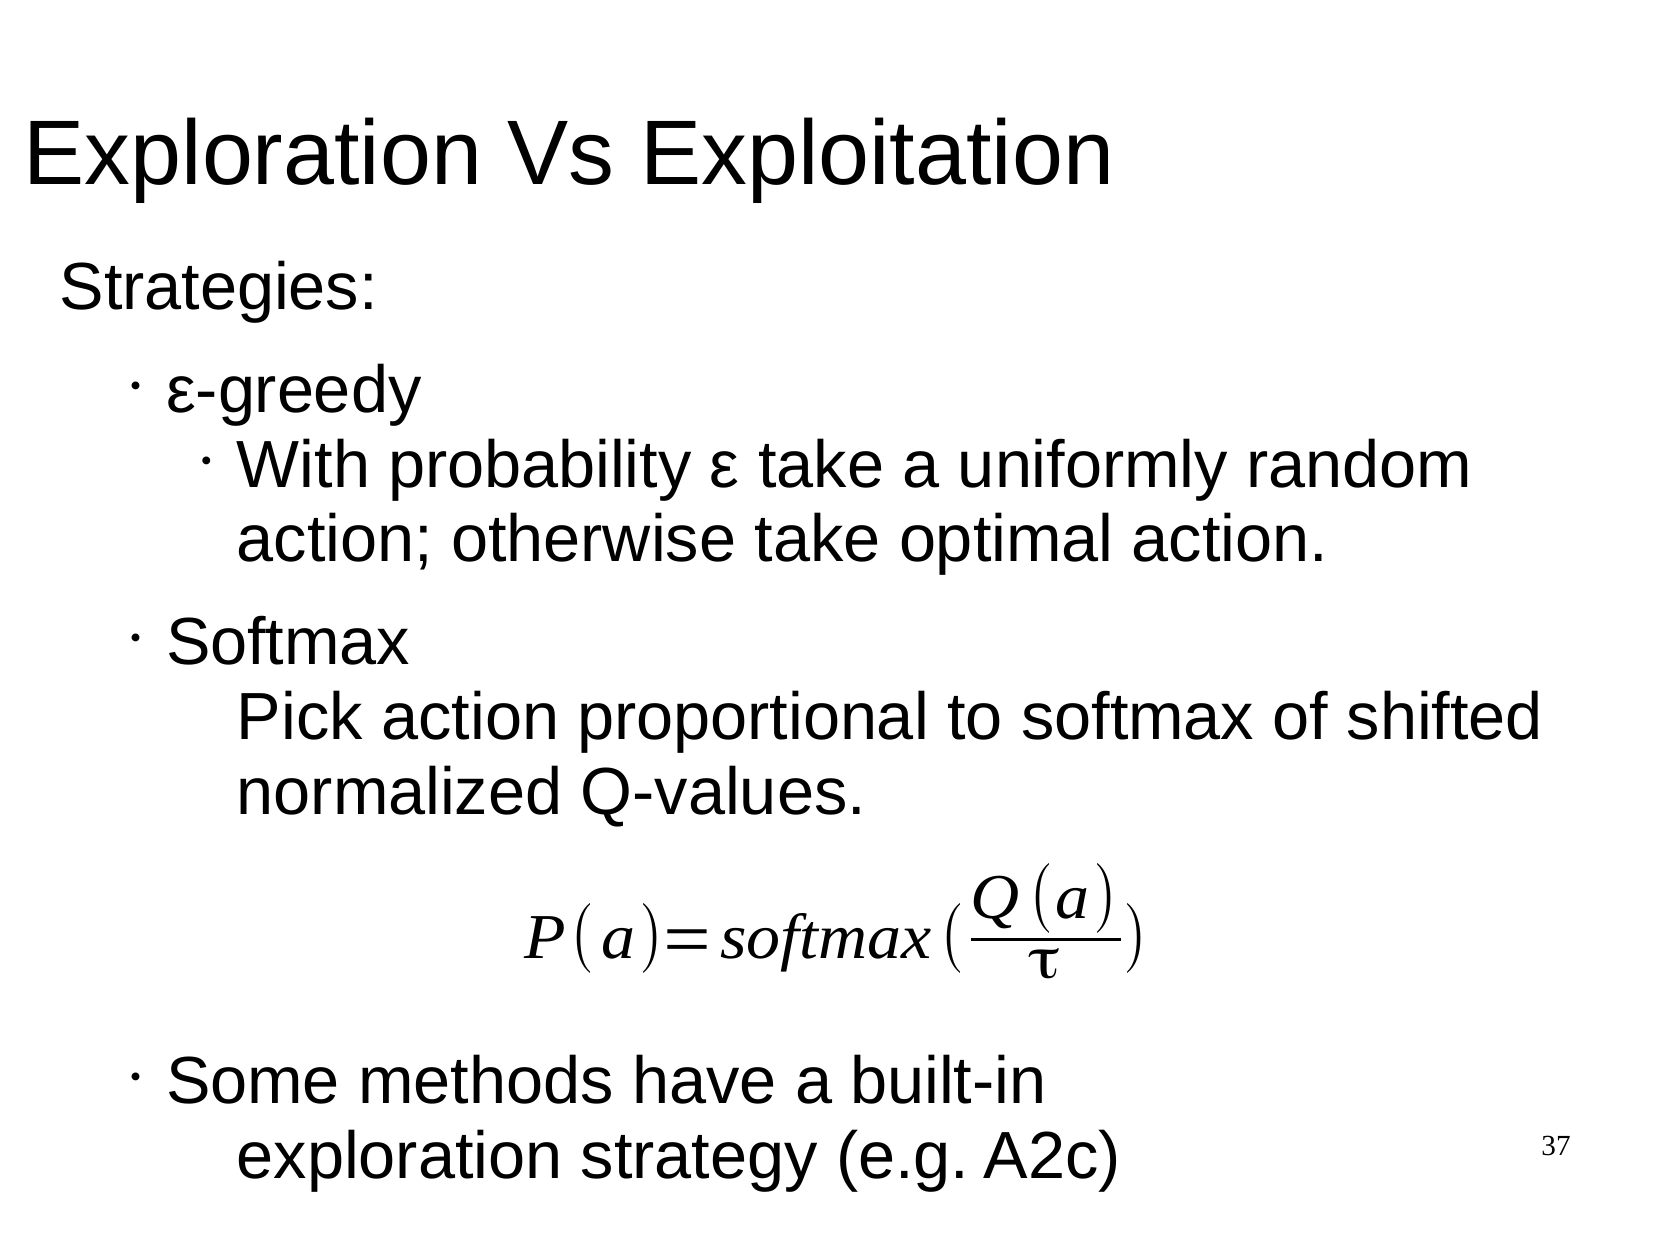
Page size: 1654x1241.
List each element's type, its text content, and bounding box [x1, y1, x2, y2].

chart [503, 858, 1165, 982]
title Exploration Vs Exploitation [23, 49, 1512, 257]
text_box Strategies: ε-greedy With probability ε take a uniformly random action; otherwise take optimal action. Softmax Pick action proportional to softmax of shifted normalized Q-values. Some methods have a built-in exploration strategy (e.g. A2c) [45, 166, 1606, 1202]
